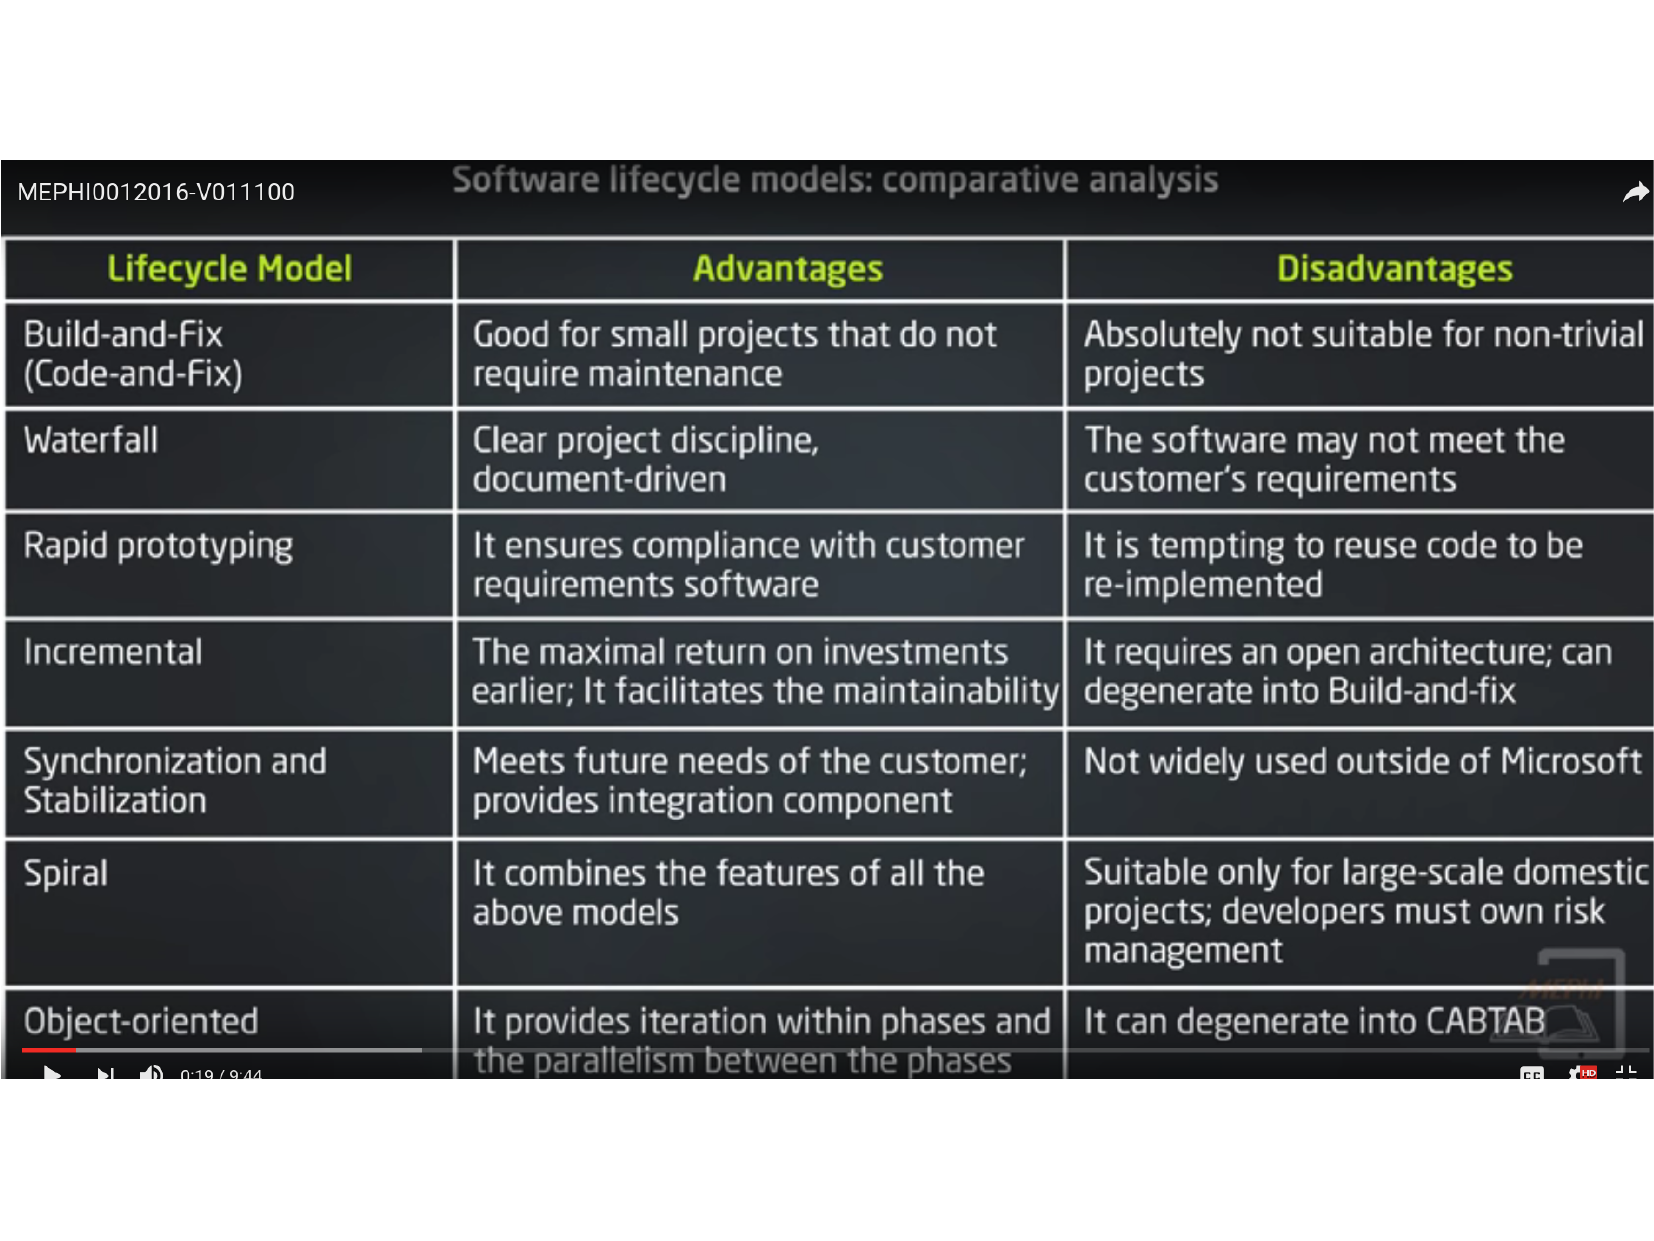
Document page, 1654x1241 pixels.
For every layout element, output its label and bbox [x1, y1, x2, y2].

picture [1, 160, 1654, 1079]
